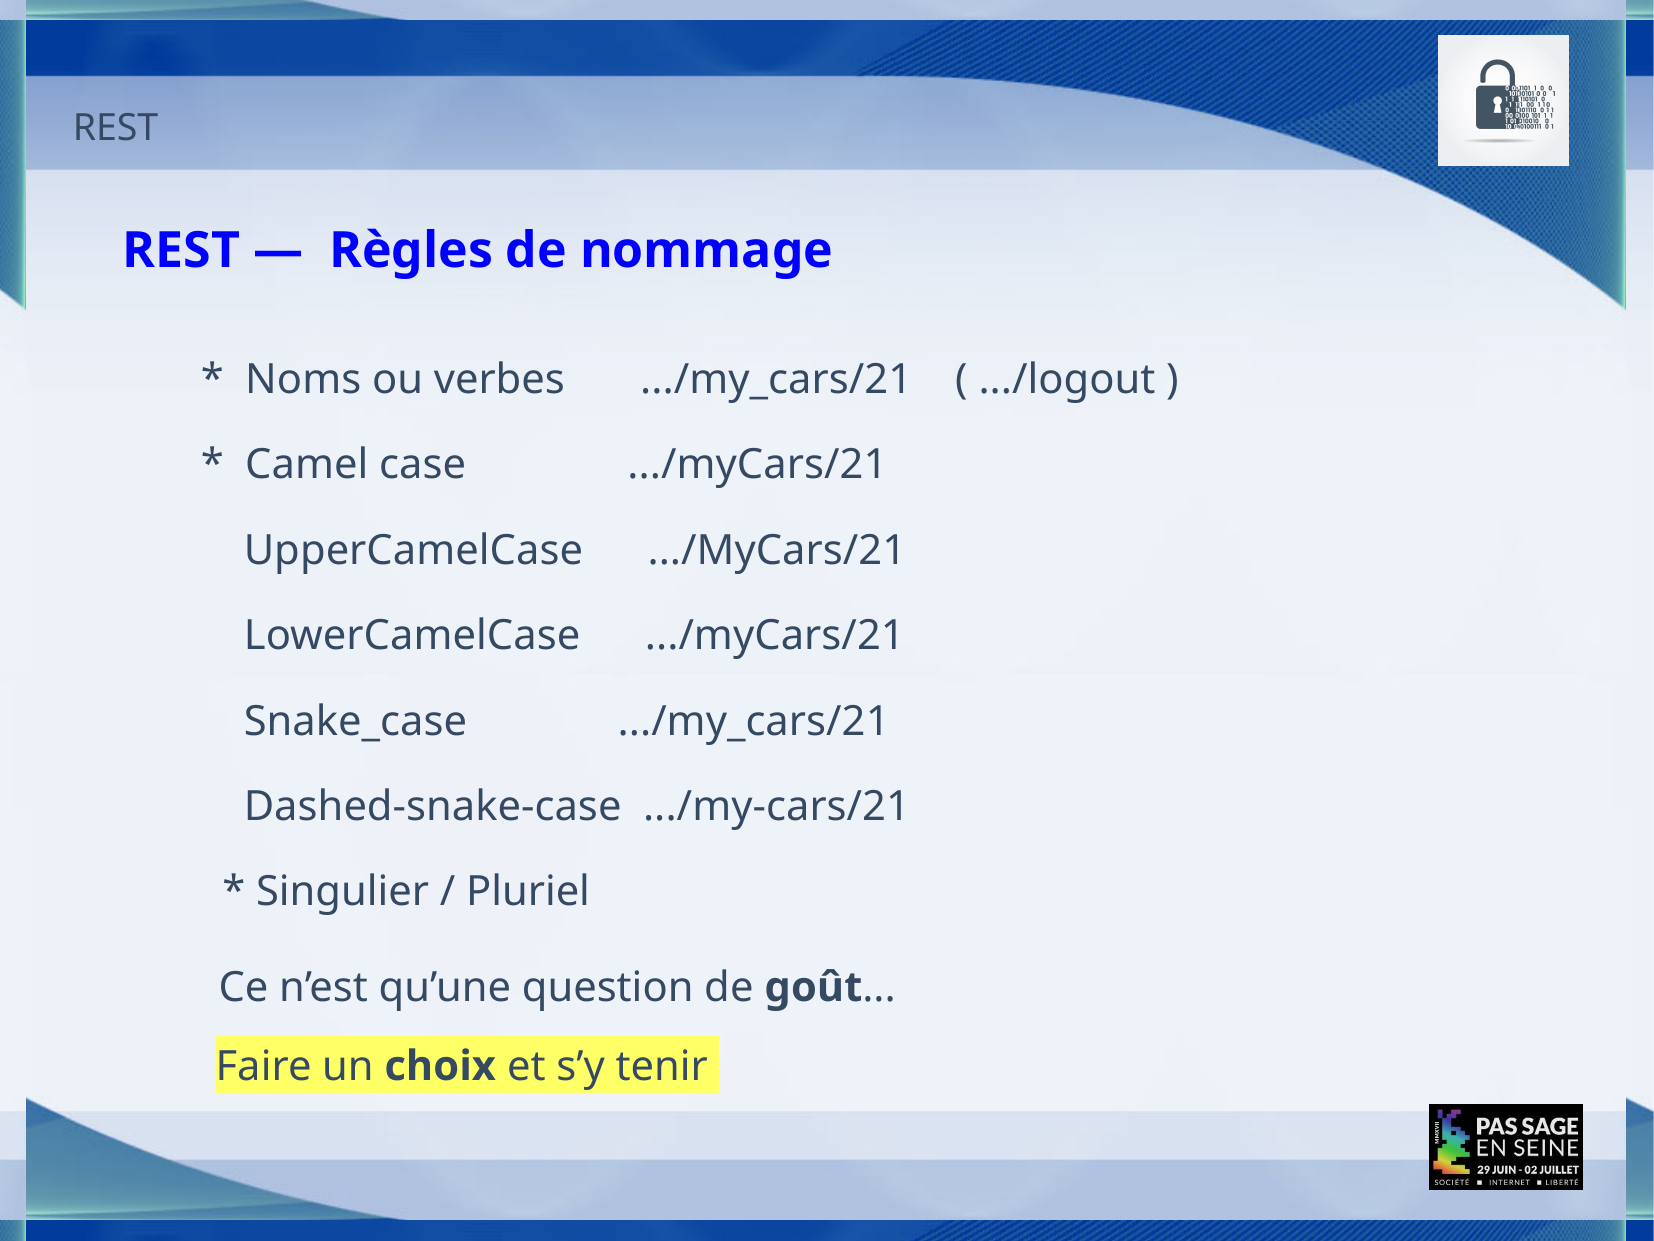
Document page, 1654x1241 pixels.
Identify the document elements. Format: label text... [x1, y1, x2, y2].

title REST [30, 82, 201, 170]
picture [0, 0, 1654, 1241]
text_box * Noms ou verbes .../my_cars/21 ( .../logout ) * Camel case .../myCars/21 UpperCamelCase .../MyCars/21 LowerCamelCase .../myCars/21 Snake_case .../my_cars/21 Dashed-snake-case .../my-cars/21 * Singulier / Pluriel [200, 340, 1335, 898]
text_box Faire un choix et s’y tenir [215, 1013, 821, 1087]
title REST — Règles de nommage [35, 213, 922, 284]
text_box Ce n’est qu’une question de goût... [218, 926, 1022, 1016]
